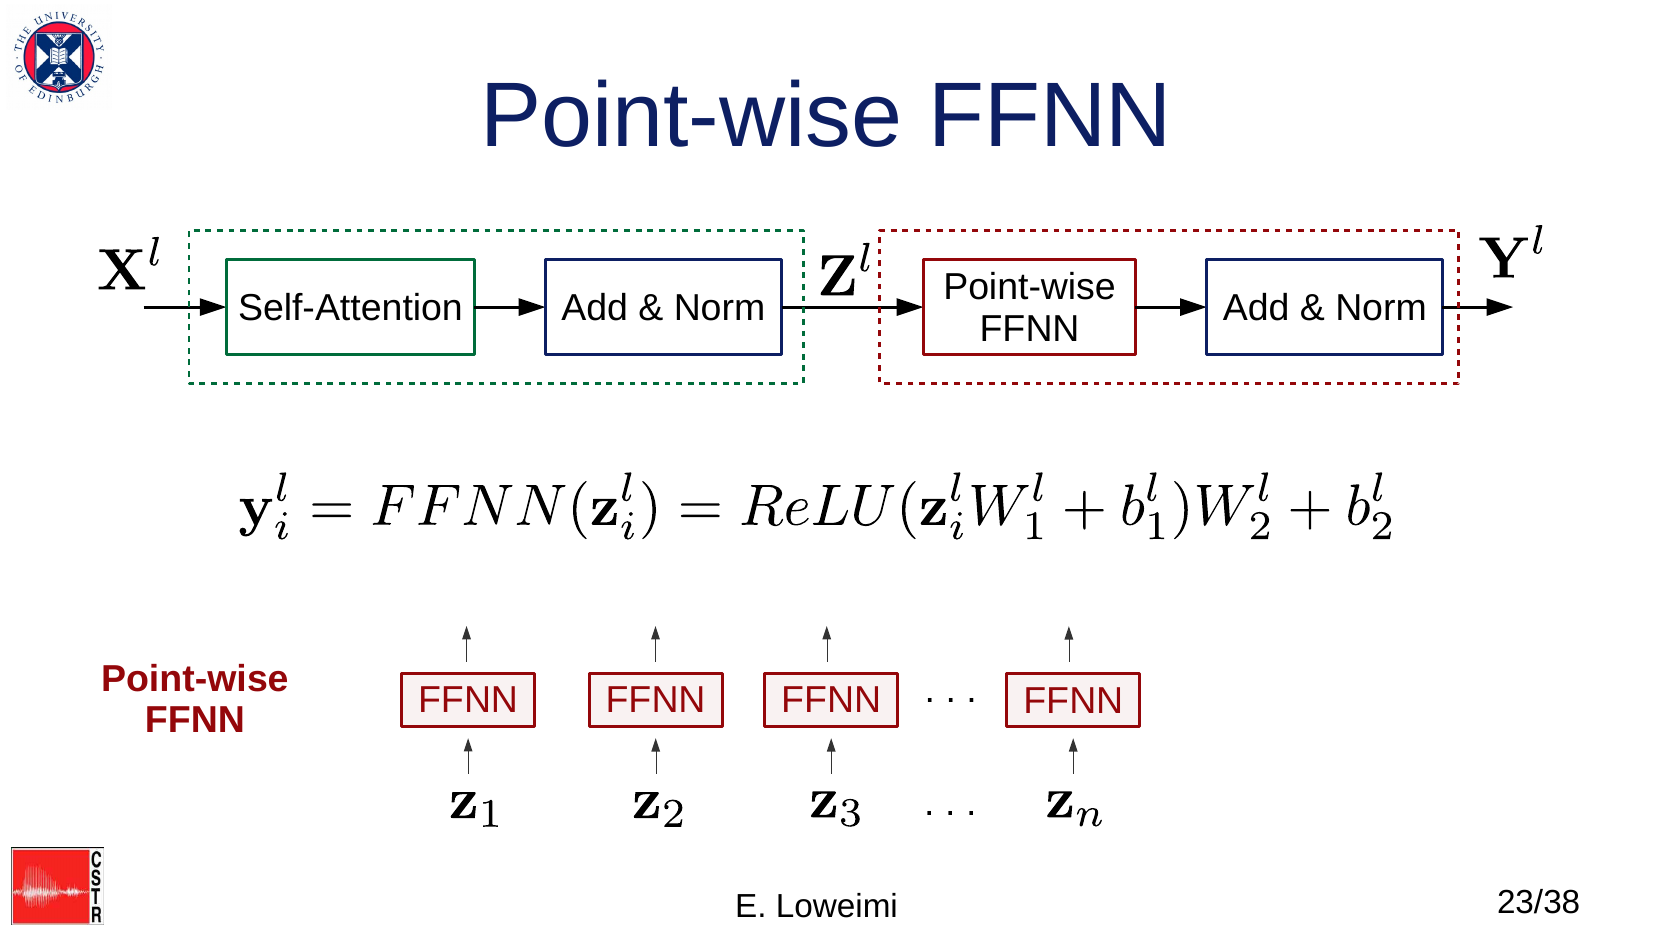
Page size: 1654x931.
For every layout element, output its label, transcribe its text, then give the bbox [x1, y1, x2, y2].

picture [6, 4, 112, 110]
text_box 23/38 [1482, 876, 1625, 931]
text_box [96, 236, 163, 290]
title Point-wise FFNN [82, 37, 1571, 193]
text_box Point-wise FFNN [70, 649, 319, 749]
text_box Add & Norm [545, 259, 782, 355]
text_box [1045, 791, 1104, 827]
text_box FFNN [589, 673, 723, 727]
text_box . . . [909, 773, 1004, 831]
text_box Add & Norm [1206, 259, 1443, 355]
text_box Self-Attention [226, 259, 475, 355]
text_box [809, 791, 863, 827]
text_box [448, 792, 502, 827]
text_box [1478, 225, 1546, 278]
text_box E. Loweimi [720, 879, 934, 931]
text_box . . . [909, 661, 1092, 719]
text_box [631, 792, 686, 827]
picture [11, 847, 104, 925]
text_box FFNN [401, 673, 535, 727]
text_box Point-wise FFNN [923, 259, 1136, 355]
text_box FFNN [764, 673, 898, 727]
text_box [816, 242, 873, 296]
text_box [238, 472, 1394, 540]
text_box FFNN [1006, 673, 1140, 727]
